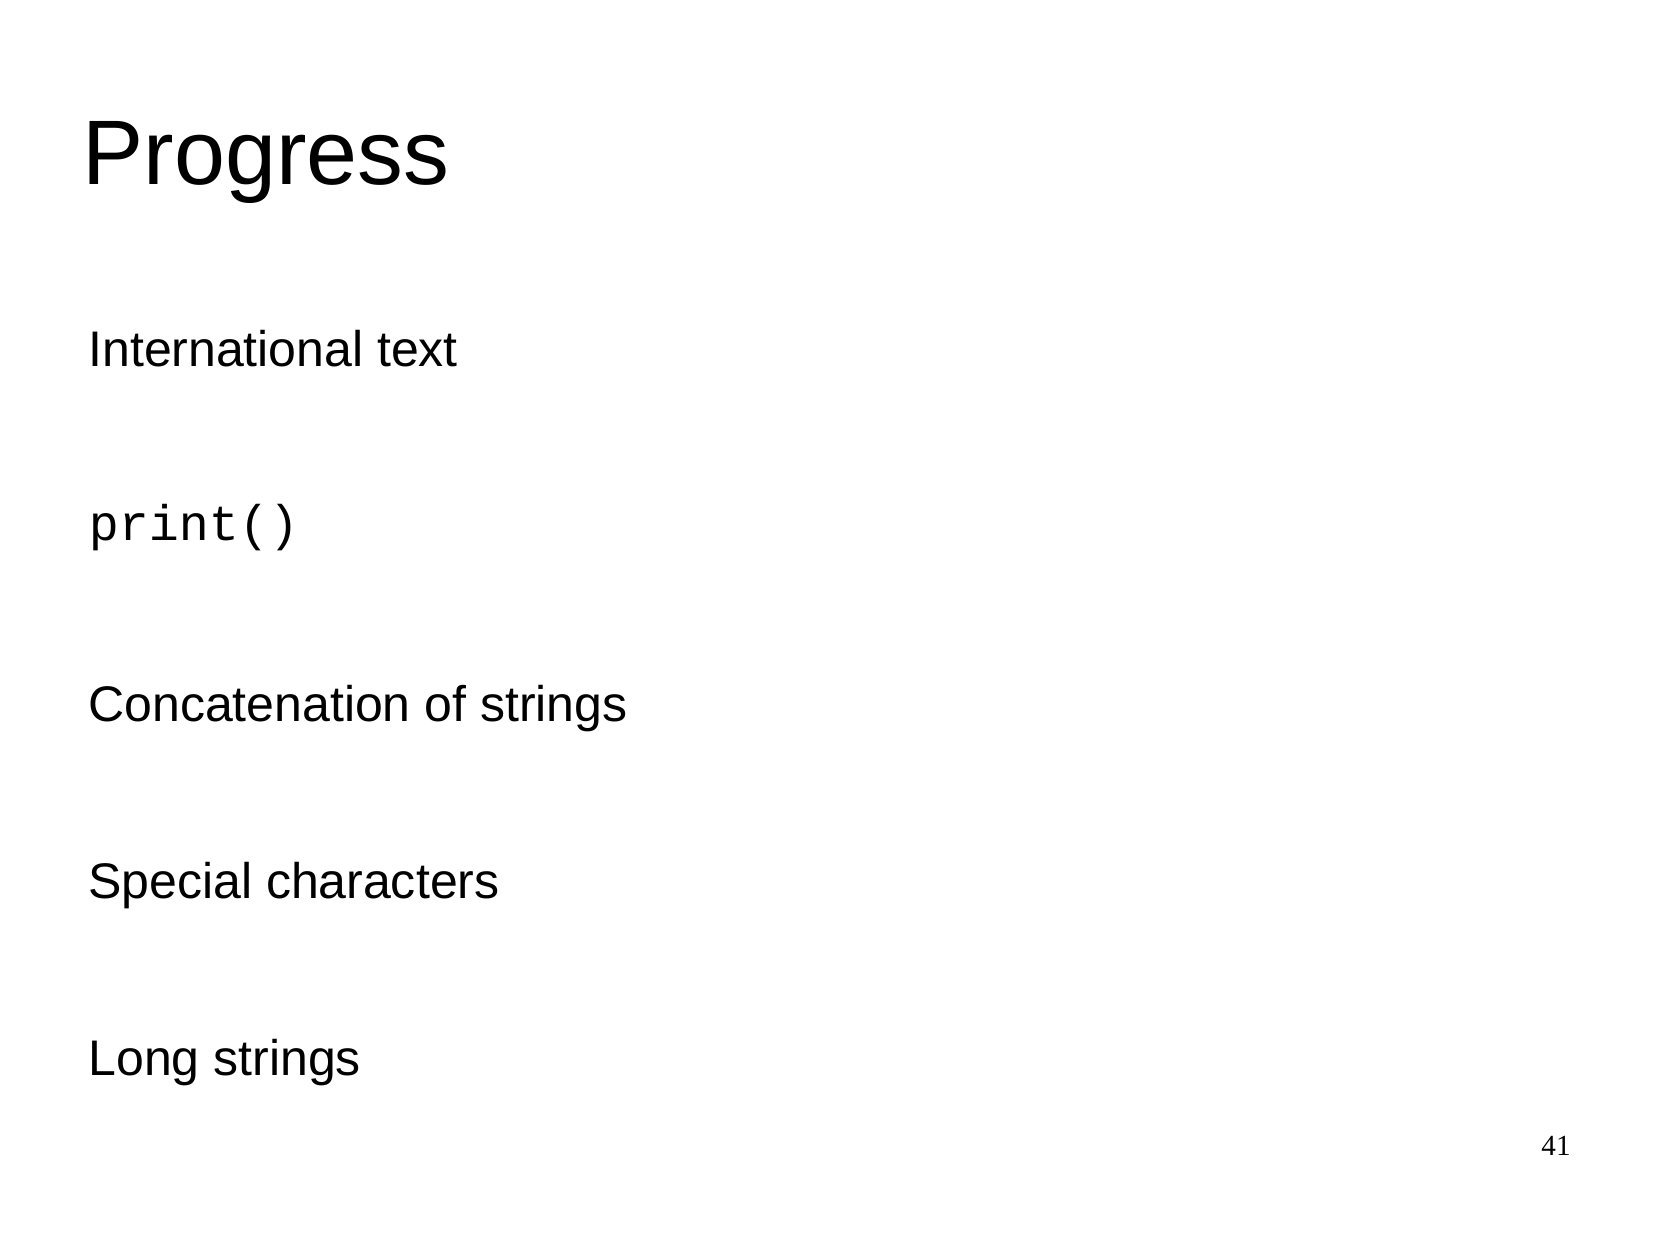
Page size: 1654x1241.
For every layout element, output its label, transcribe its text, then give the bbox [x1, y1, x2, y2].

text_box International text [82, 315, 465, 384]
title Progress [82, 49, 1571, 257]
text_box Special characters [82, 847, 507, 916]
text_box Concatenation of strings [82, 670, 635, 738]
text_box print() [82, 492, 305, 562]
text_box Long strings [82, 1024, 368, 1093]
